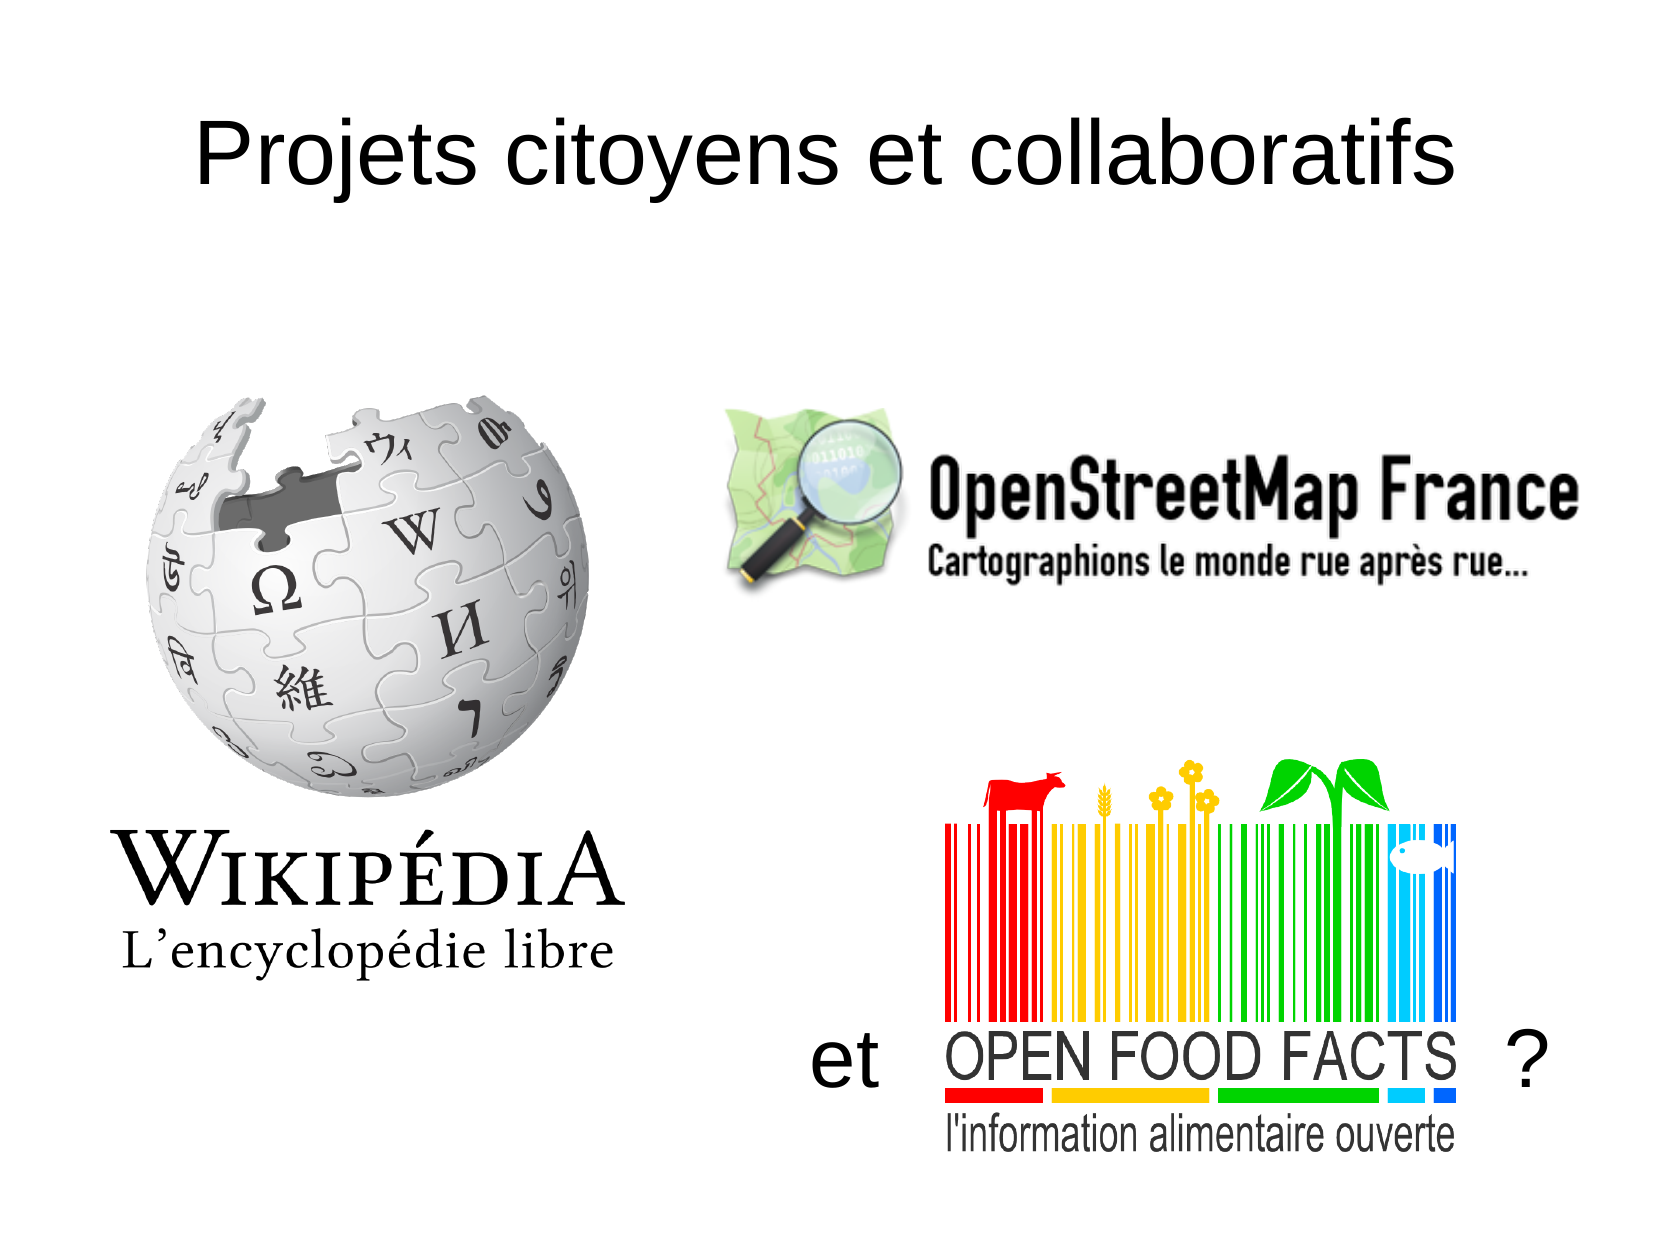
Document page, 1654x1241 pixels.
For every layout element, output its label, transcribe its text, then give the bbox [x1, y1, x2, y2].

picture [75, 329, 660, 1002]
picture [945, 749, 1456, 1005]
picture [945, 1113, 1456, 1154]
picture [720, 408, 1591, 602]
text_box et ? [795, 1005, 1569, 1113]
title Projets citoyens et collaboratifs [82, 49, 1571, 257]
